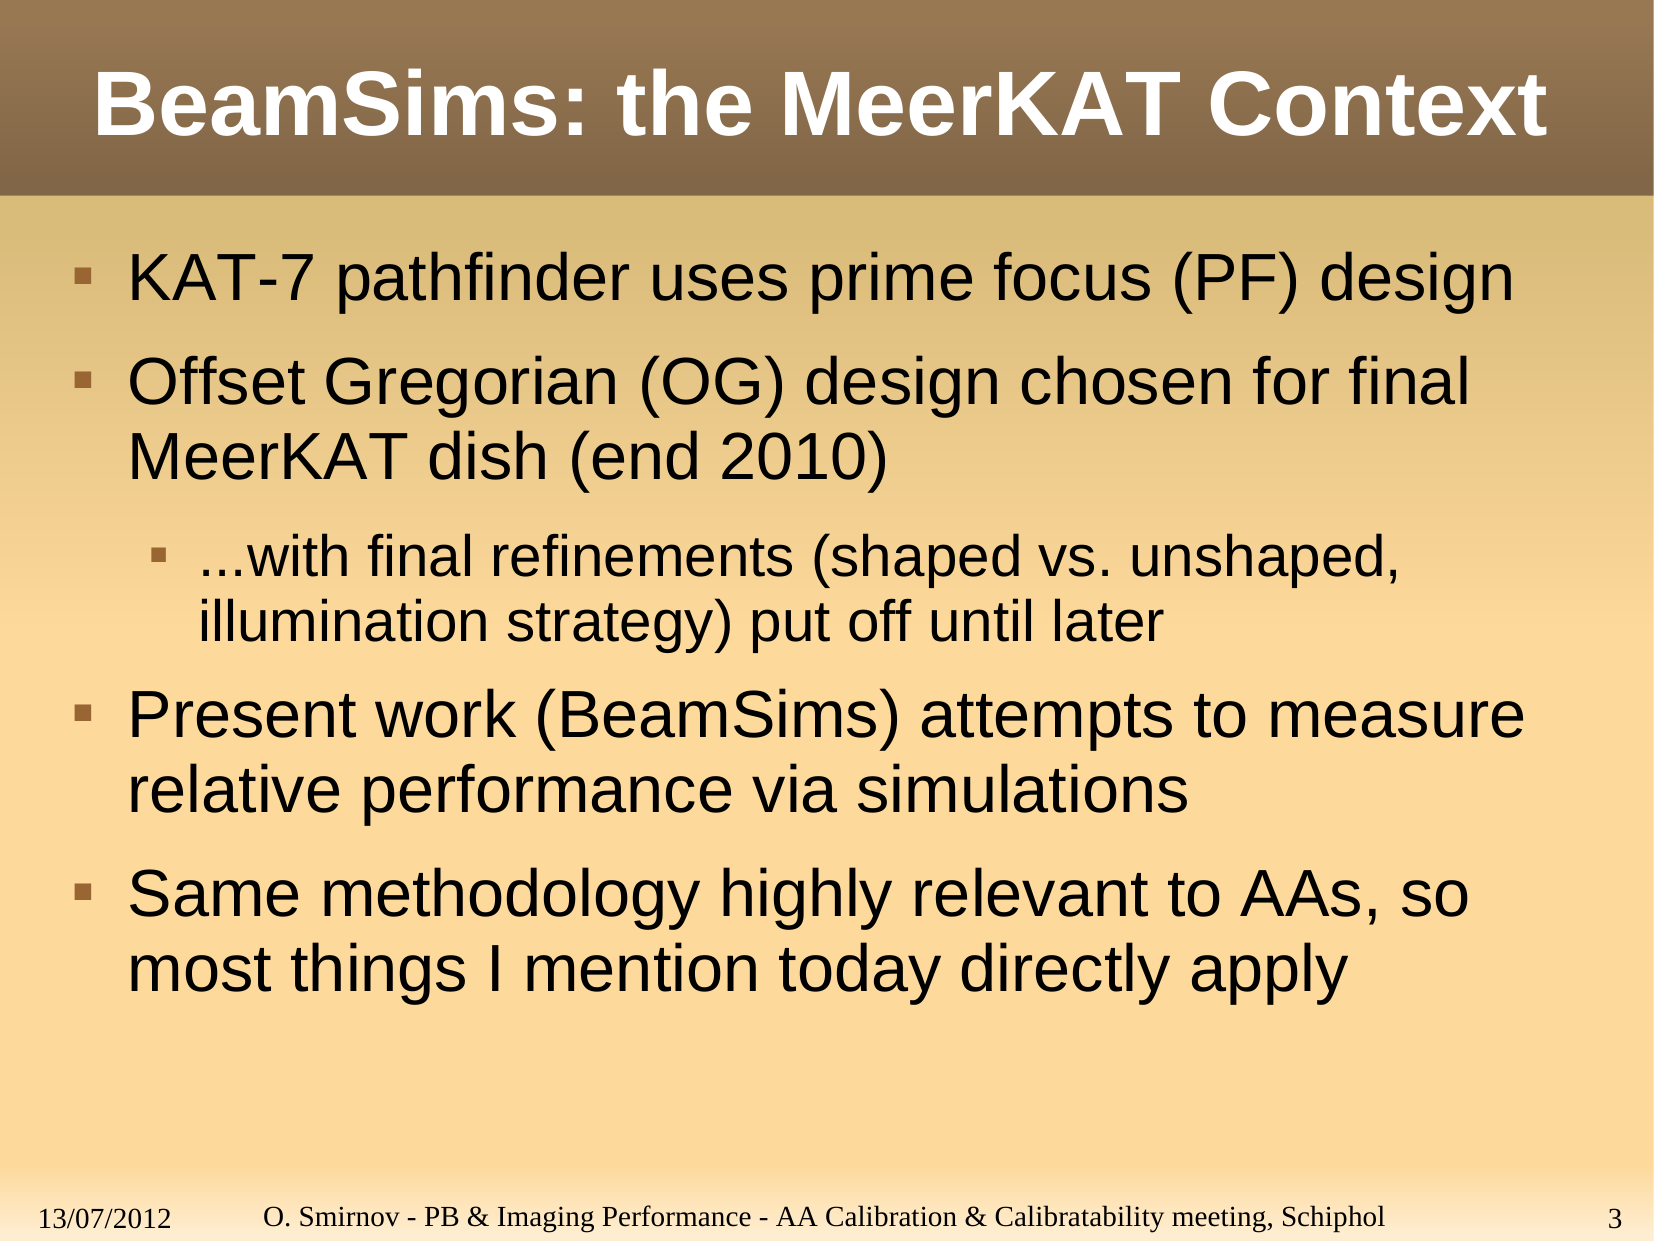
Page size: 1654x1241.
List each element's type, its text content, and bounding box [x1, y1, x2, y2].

picture [0, 0, 1654, 1241]
list KAT-7 pathfinder uses prime focus (PF) design Offset Gregorian (OG) design chosen for final MeerKAT dish (end 2010) ...with final refinements (shaped vs. unshaped, illumination strategy) put off until later Present work (BeamSims) attempts to measure relative performance via simulations Same methodology highly relevant to AAs, so most things I mention today directly apply [56, 240, 1606, 1156]
title BeamSims: the MeerKAT Context [76, 0, 1565, 208]
